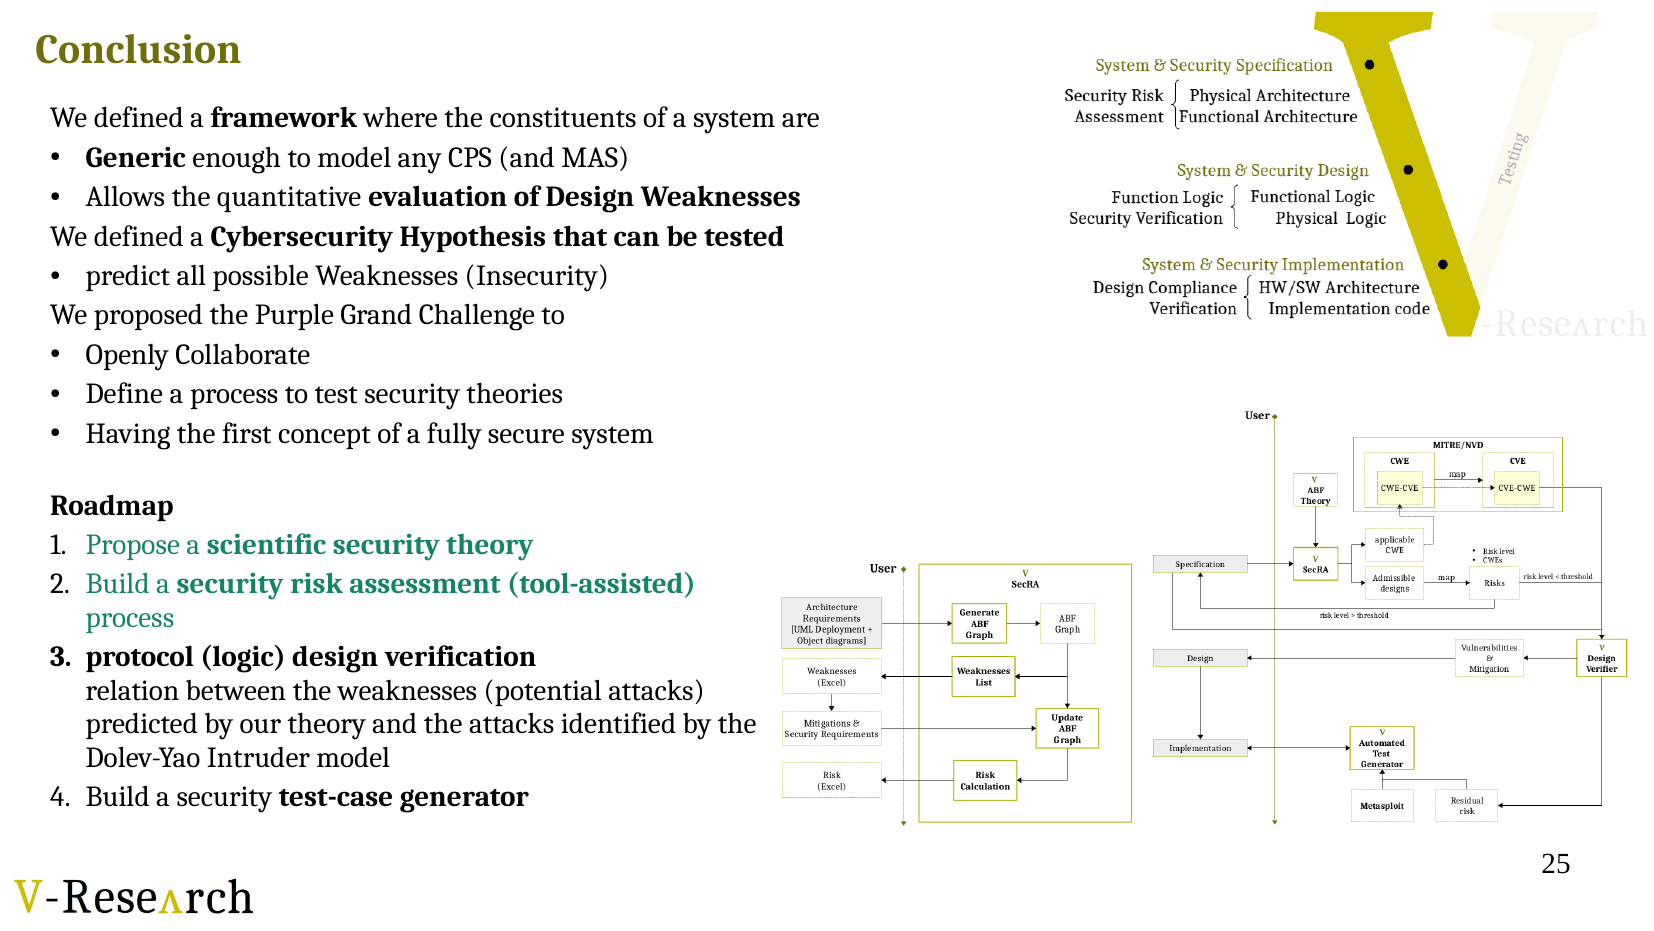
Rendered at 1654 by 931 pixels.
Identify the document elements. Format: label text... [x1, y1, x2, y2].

picture [776, 556, 1134, 828]
text_box We defined a framework where the constituents of a system are Generic enough to model any CPS (and MAS) Allows the quantitative evaluation of Design Weaknesses We defined a Cybersecurity Hypothesis that can be tested predict all possible Weaknesses (Insecurity) We proposed the Purple Grand Challenge to Openly Collaborate Define a process to test security theories Having the first concept of a fully secure system [35, 94, 898, 465]
picture [1062, 9, 1654, 343]
picture [1150, 401, 1630, 829]
text_box Roadmap Propose a scientific security theory Build a security risk assessment (tool-assisted) process protocol (logic) design verification relation between the weaknesses (potential attacks) predicted by our theory and the attacks identified by the Dolev-Yao Intruder model Build a security test-case generator [35, 481, 777, 828]
picture [11, 876, 256, 916]
text_box Conclusion [20, 18, 316, 91]
